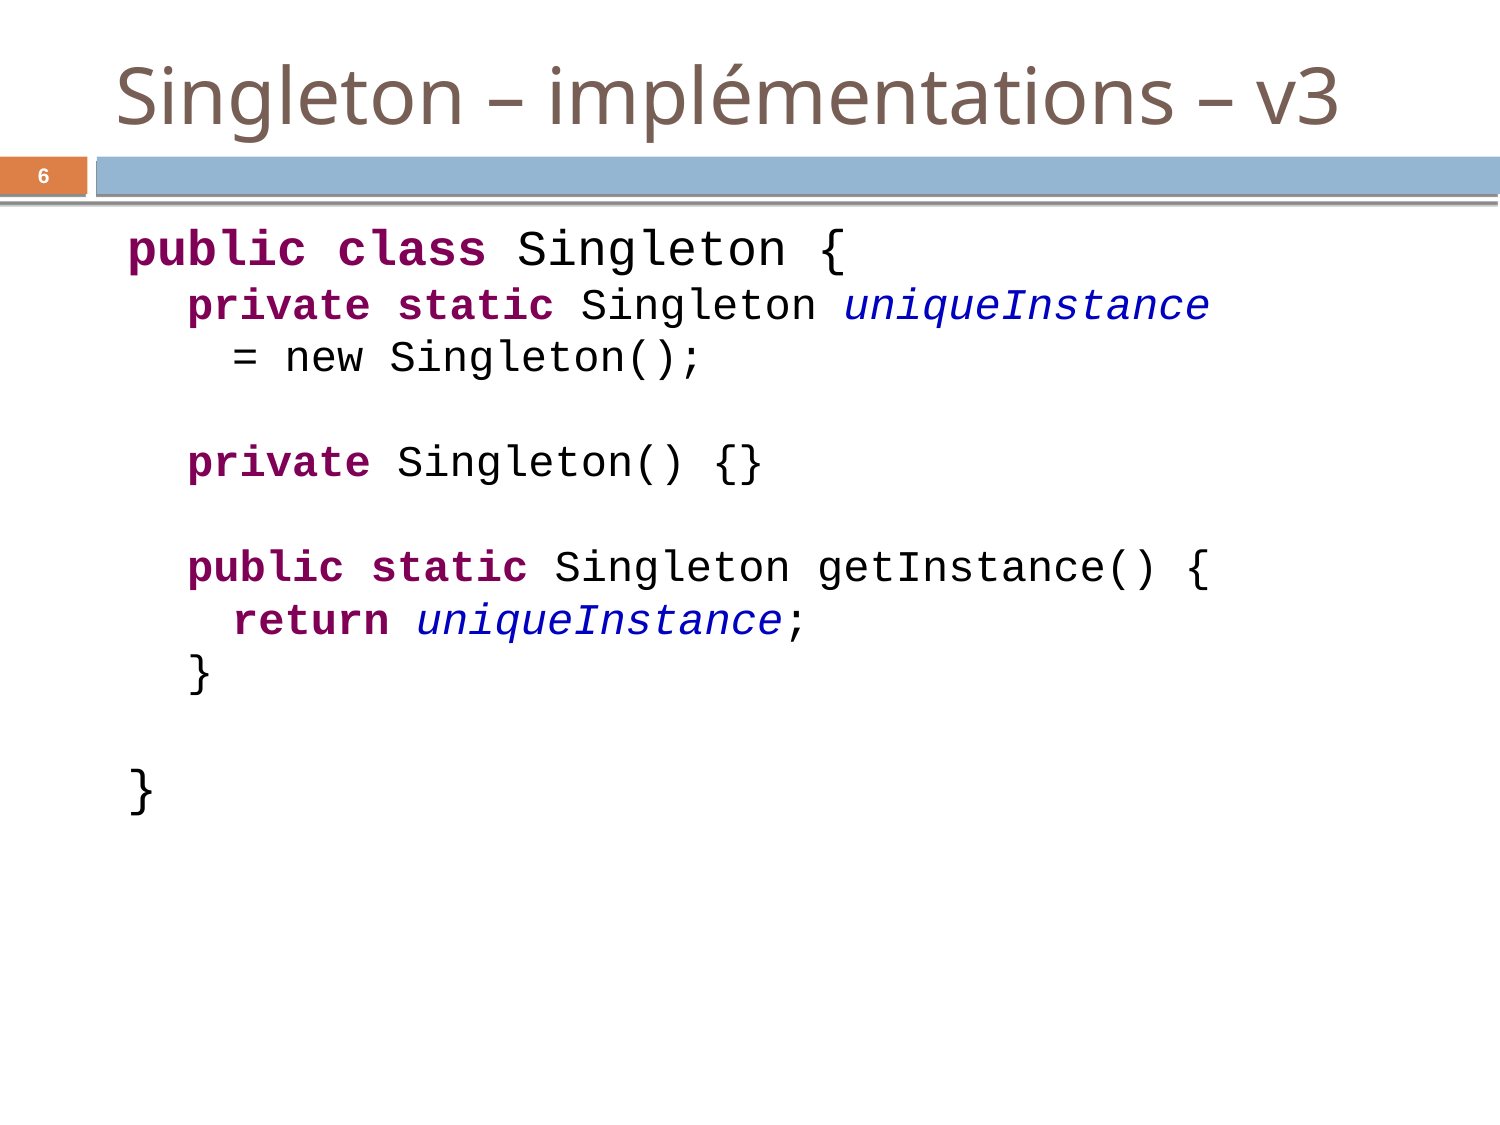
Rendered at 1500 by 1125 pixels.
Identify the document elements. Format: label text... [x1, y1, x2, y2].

slide_number <numéro> [0, 155, 88, 196]
list public class Singleton { private static Singleton uniqueInstance = new Singleton(); private Singleton() {} public static Singleton getInstance() { return uniqueInstance; } } [112, 208, 1500, 1012]
title Singleton – implémentations – v3 [100, 37, 1438, 149]
